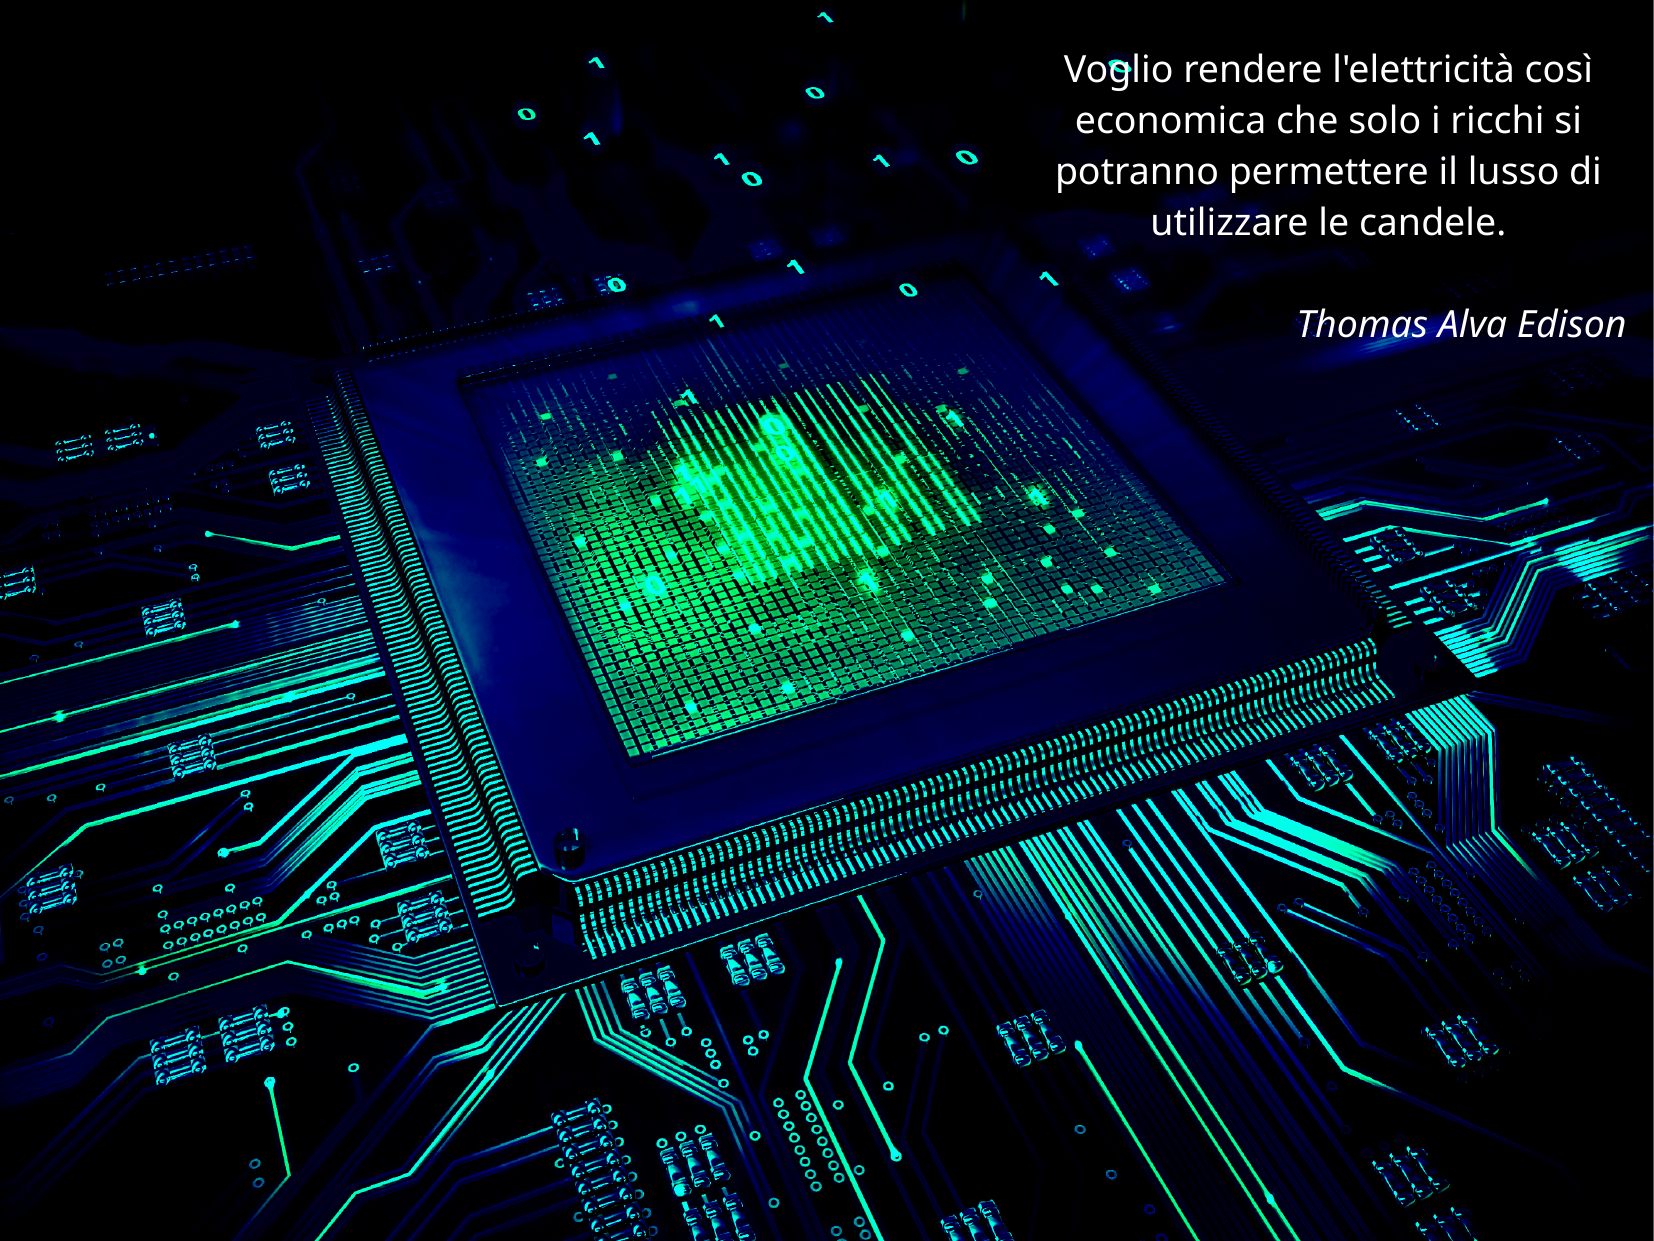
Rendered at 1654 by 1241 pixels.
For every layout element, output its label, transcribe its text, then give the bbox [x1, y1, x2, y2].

picture [0, 0, 1654, 1241]
text_box Voglio rendere l'elettricità così economica che solo i ricchi si potranno permettere il lusso di utilizzare le candele. Thomas Alva Edison [1015, 35, 1642, 494]
